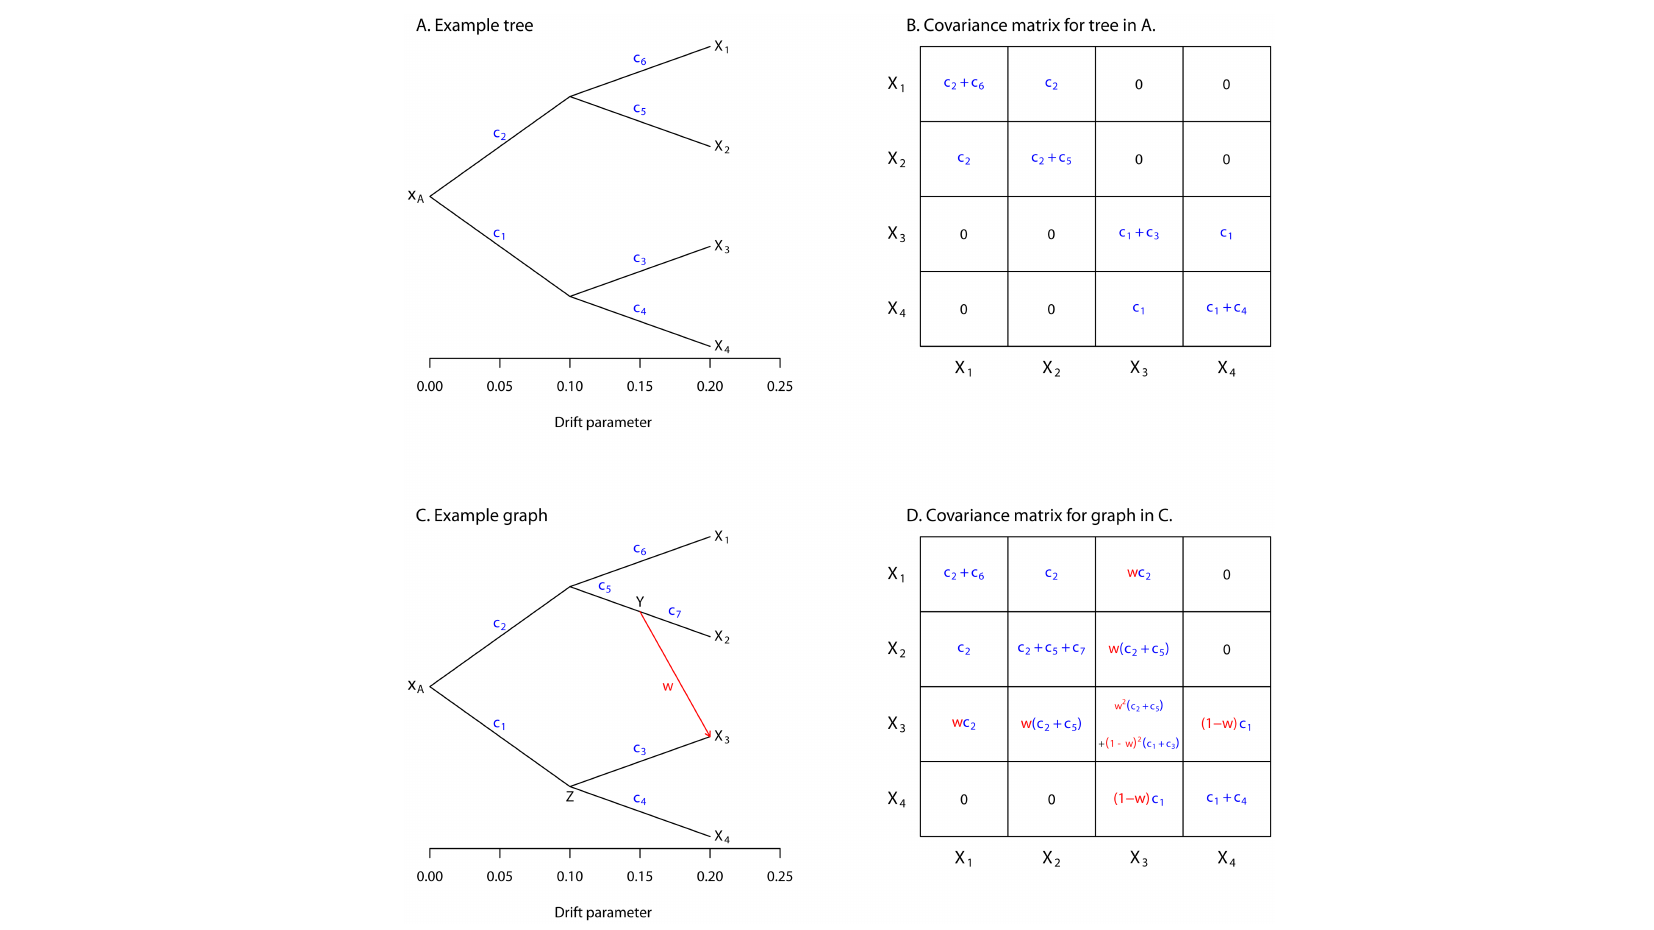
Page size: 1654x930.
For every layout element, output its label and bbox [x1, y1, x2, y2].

picture [404, 14, 1275, 924]
